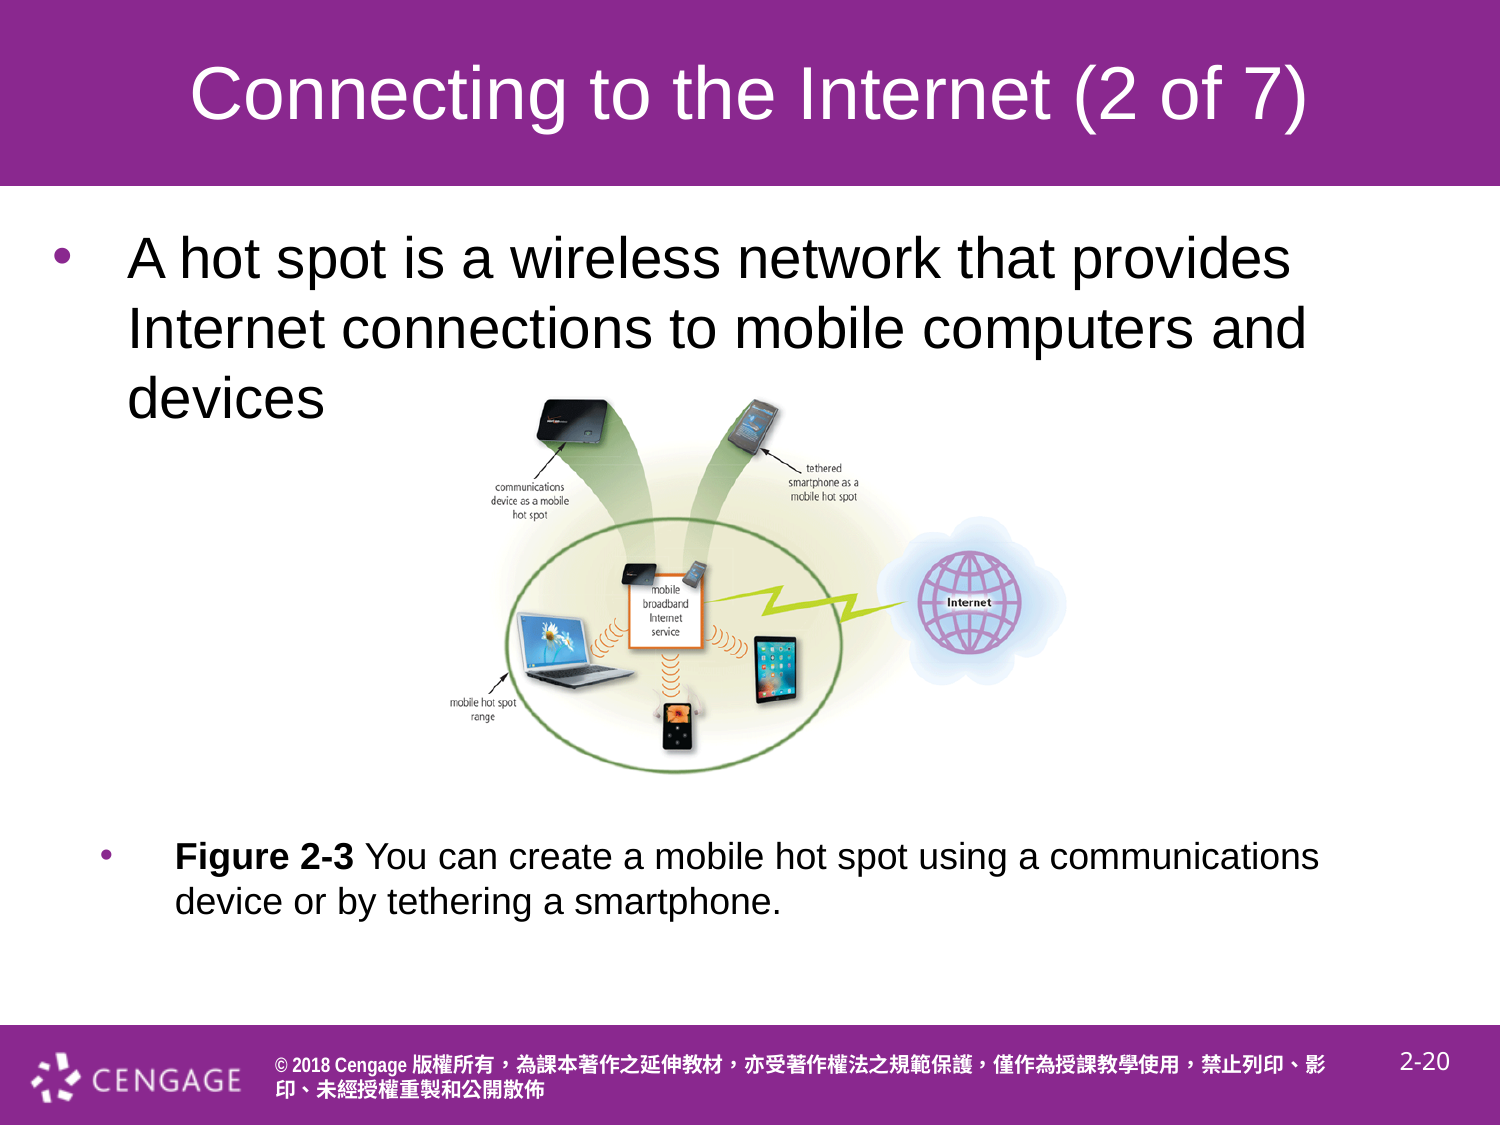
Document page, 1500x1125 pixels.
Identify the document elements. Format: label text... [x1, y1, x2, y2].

text_box Figure 2-3 You can create a mobile hot spot using a communications device or by tethering a smartphone. [85, 824, 1403, 935]
picture [21, 1043, 246, 1111]
title Connecting to the Internet (2 of 7) [7, 4, 1493, 175]
picture [411, 387, 1075, 785]
list A hot spot is a wireless network that provides Internet connections to mobile computers and devices [37, 212, 1475, 1005]
